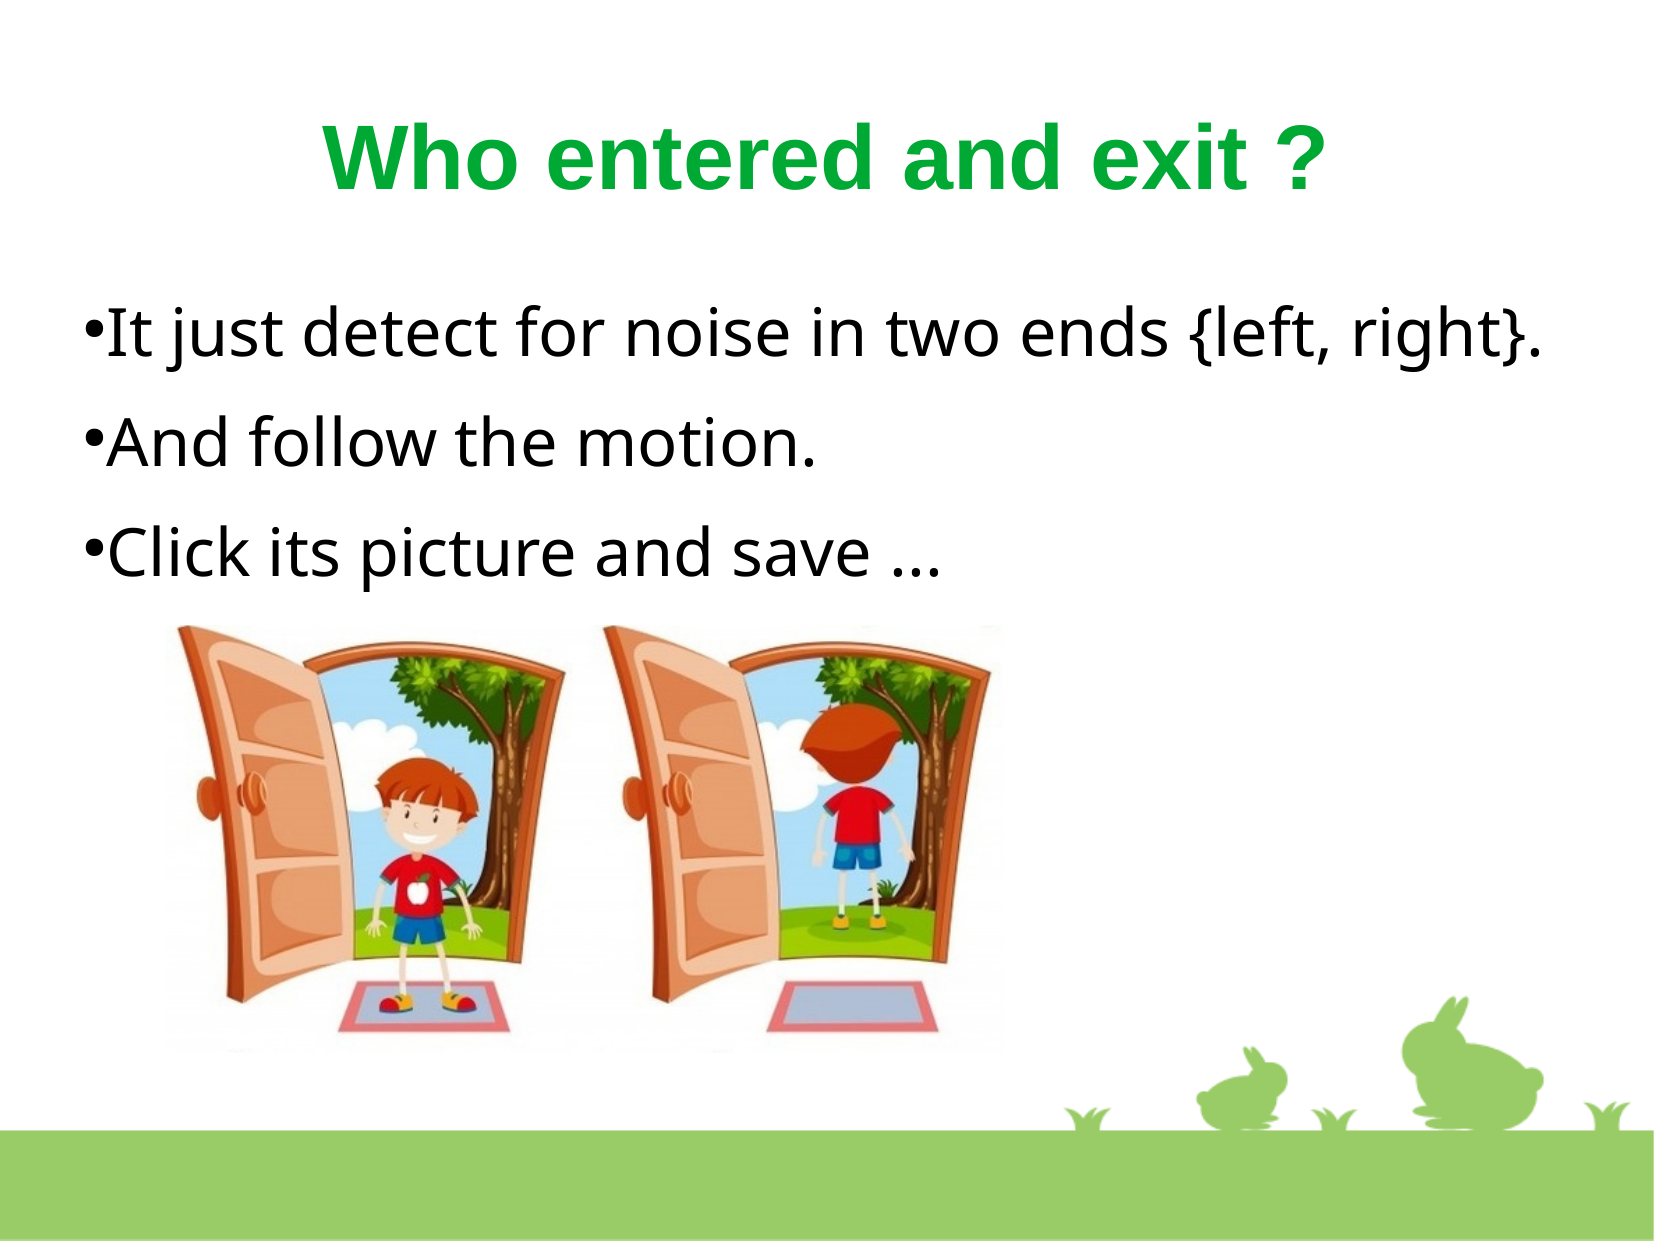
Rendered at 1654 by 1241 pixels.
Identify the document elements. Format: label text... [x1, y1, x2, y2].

list It just detect for noise in two ends {left, right}. And follow the motion. Click its picture and save ... [82, 290, 1571, 1010]
picture [165, 625, 1004, 1053]
title Who entered and exit ? [82, 49, 1571, 257]
